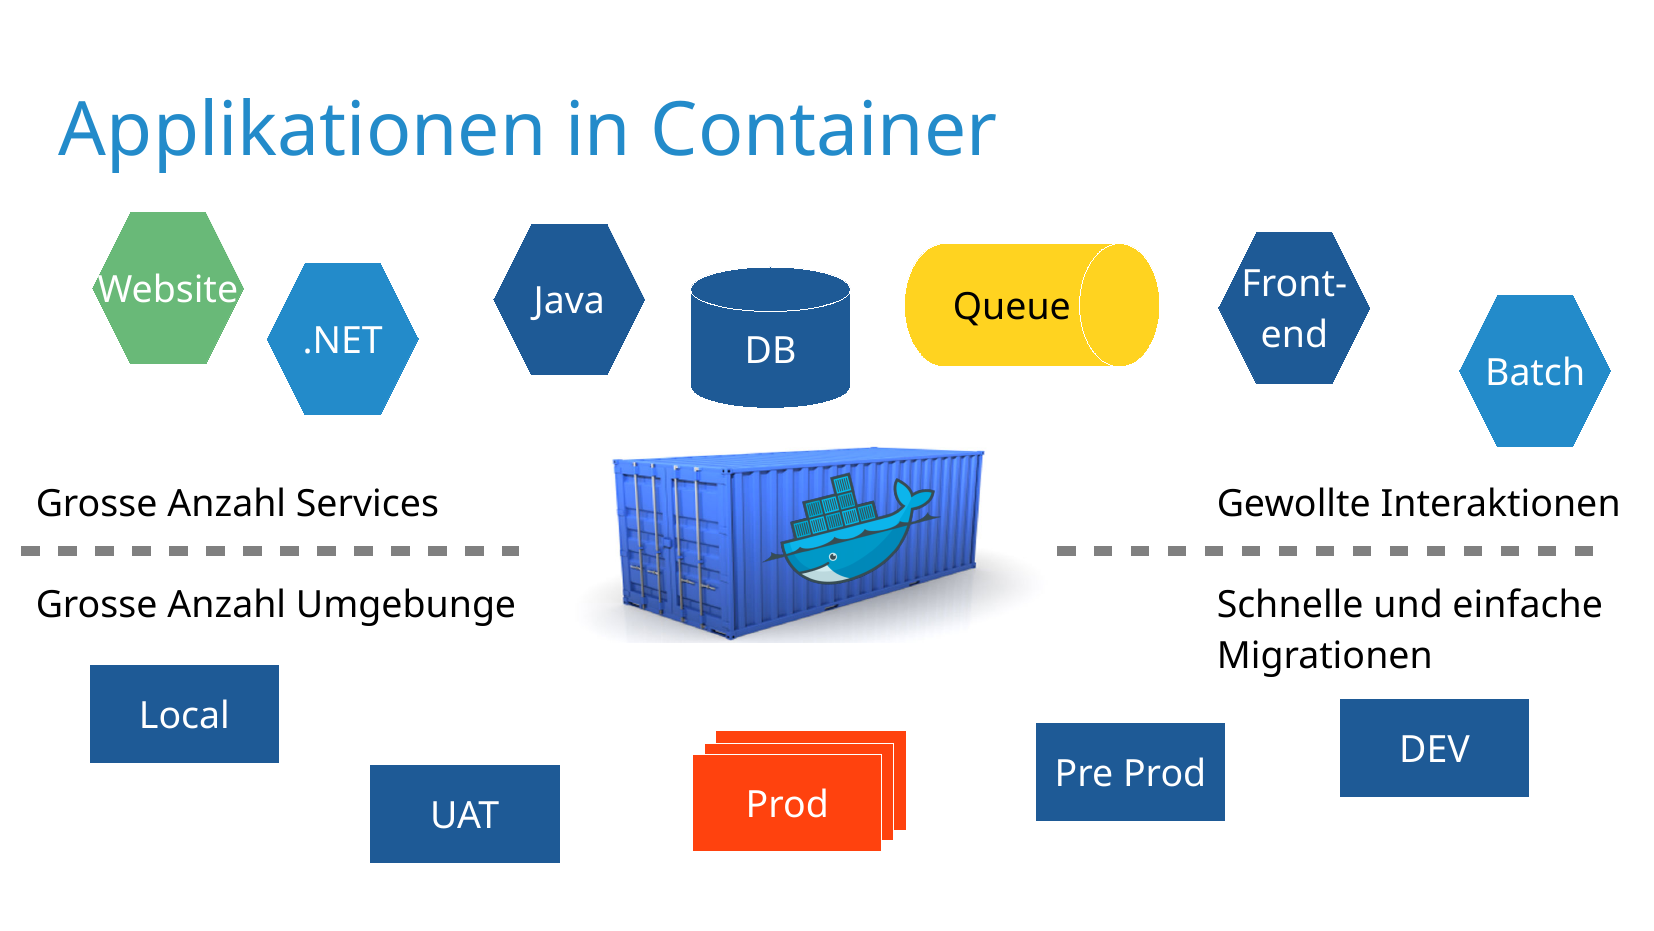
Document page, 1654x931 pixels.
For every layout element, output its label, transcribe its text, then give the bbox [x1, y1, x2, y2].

text_box Batch [1459, 295, 1611, 447]
text_box Schnelle und einfache Migrationen [1211, 577, 1599, 677]
picture [519, 422, 1057, 643]
list [59, 236, 1595, 768]
text_box Front- end [1218, 232, 1370, 384]
text_box Gewollte Interaktionen [1211, 476, 1597, 527]
text_box Grosse Anzahl Umgebungen [29, 577, 515, 627]
text_box DEV [1340, 699, 1529, 797]
text_box DB [690, 266, 851, 409]
text_box Local [90, 665, 279, 763]
text_box Website [92, 212, 244, 364]
text_box .NET [267, 263, 419, 415]
text_box Prod [704, 743, 894, 841]
text_box Queue [904, 243, 1160, 367]
text_box UAT [370, 765, 560, 863]
text_box Prod [716, 731, 906, 830]
title Applikationen in Container [59, 59, 1595, 178]
text_box Java [493, 224, 645, 375]
text_box Prod [692, 754, 882, 852]
text_box Pre Prod [1036, 723, 1225, 821]
text_box Grosse Anzahl Services [29, 476, 434, 527]
